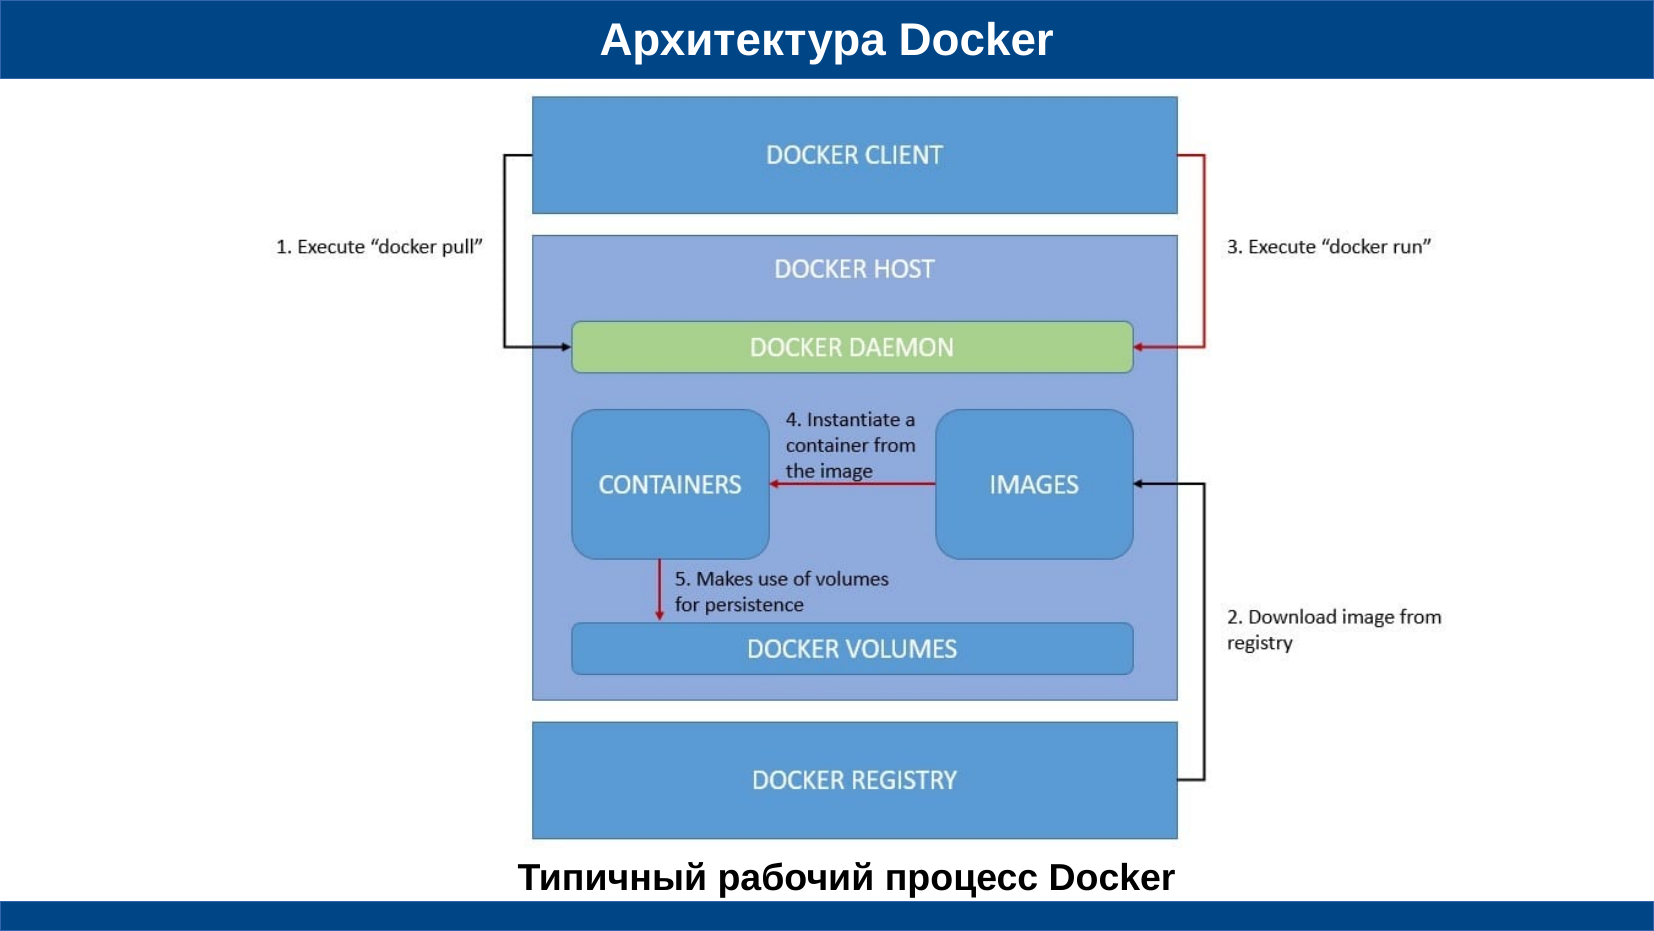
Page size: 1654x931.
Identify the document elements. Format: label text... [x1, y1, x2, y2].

picture [270, 83, 1455, 848]
text_box Типичный рабочий процесс Docker [502, 849, 1191, 906]
title Архитектура Docker [0, 0, 1654, 79]
